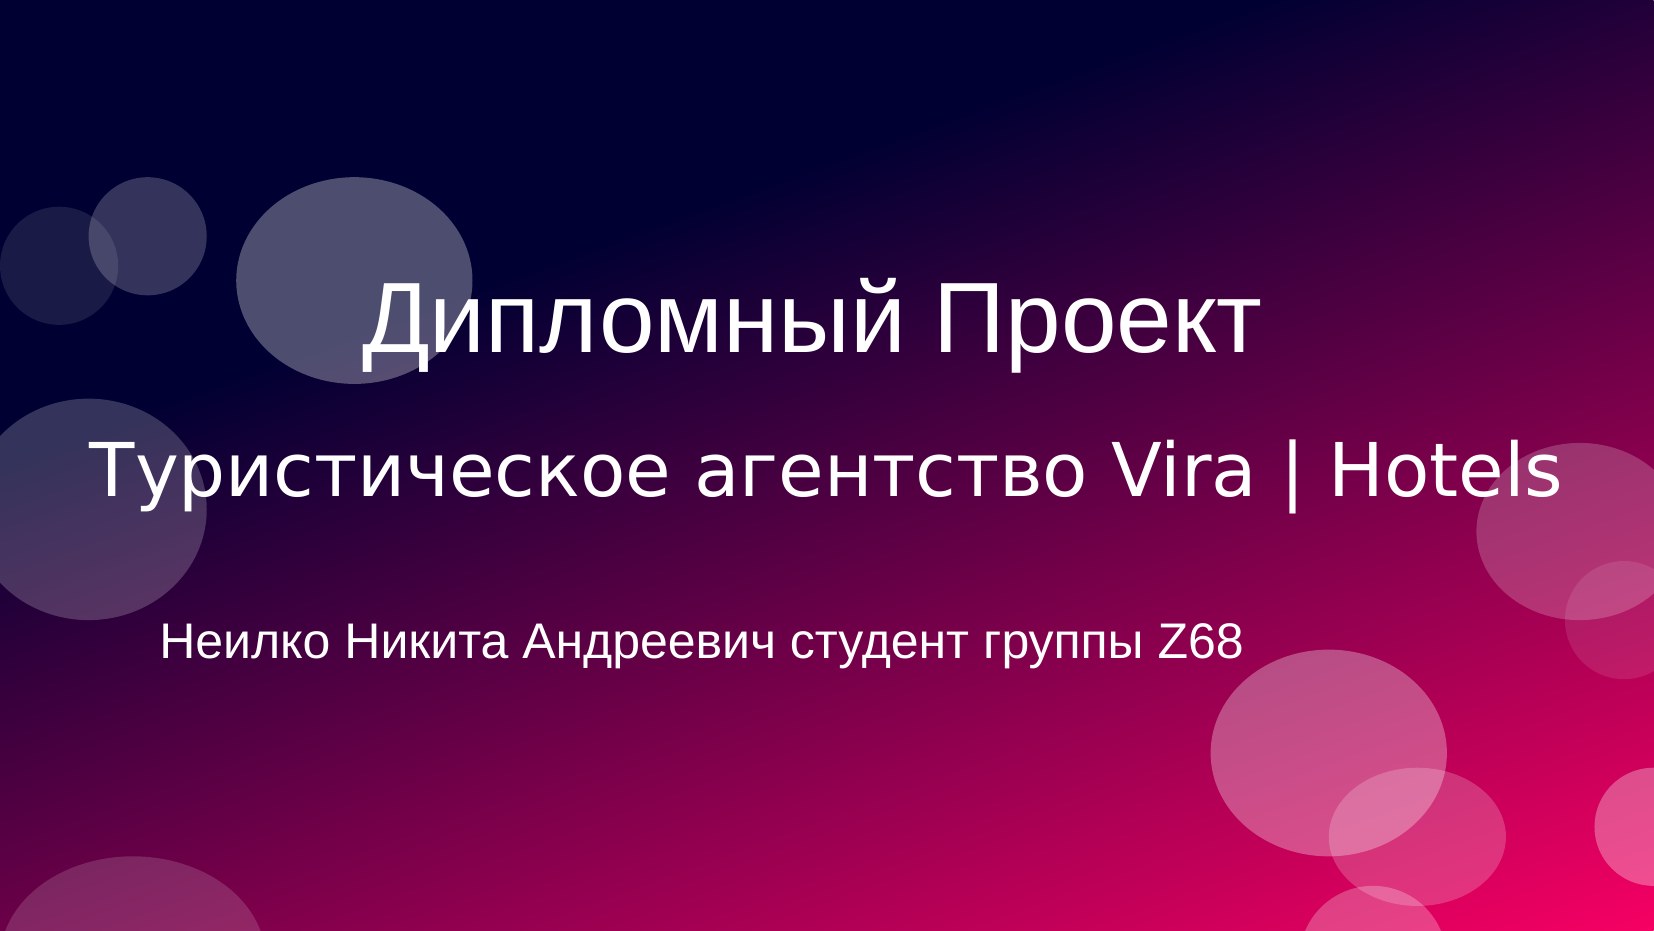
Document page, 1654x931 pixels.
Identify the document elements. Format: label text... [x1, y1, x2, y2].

list Туристическое агентство Vira | Hotels [88, 428, 1565, 598]
list Неилко Никита Андреевич студент группы Z68 [88, 613, 1565, 783]
title Дипломный Проект [88, 236, 1565, 399]
